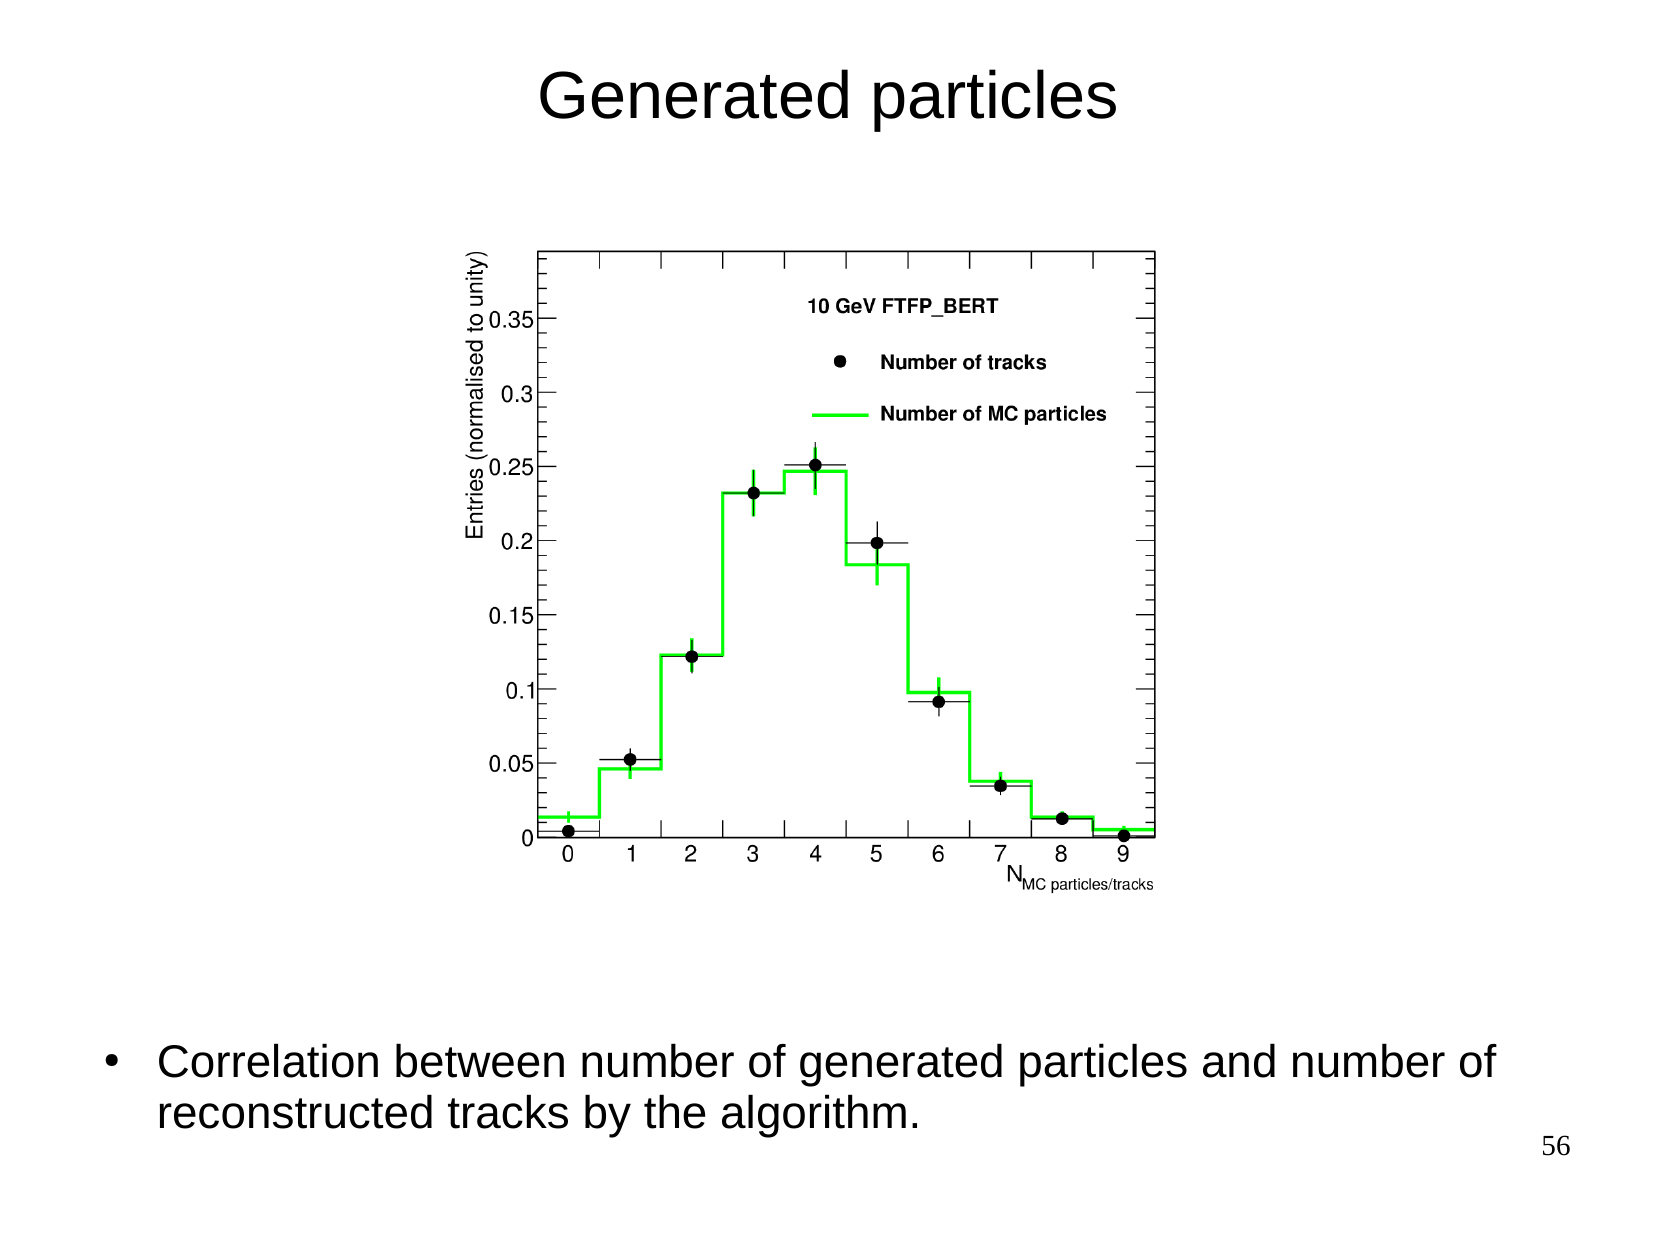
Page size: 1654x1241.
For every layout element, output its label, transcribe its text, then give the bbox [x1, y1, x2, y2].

list Correlation between number of generated particles and number of reconstructed tracks by the algorithm. [85, 1035, 1571, 1194]
picture [460, 179, 1232, 910]
title Generated particles [85, 52, 1571, 138]
